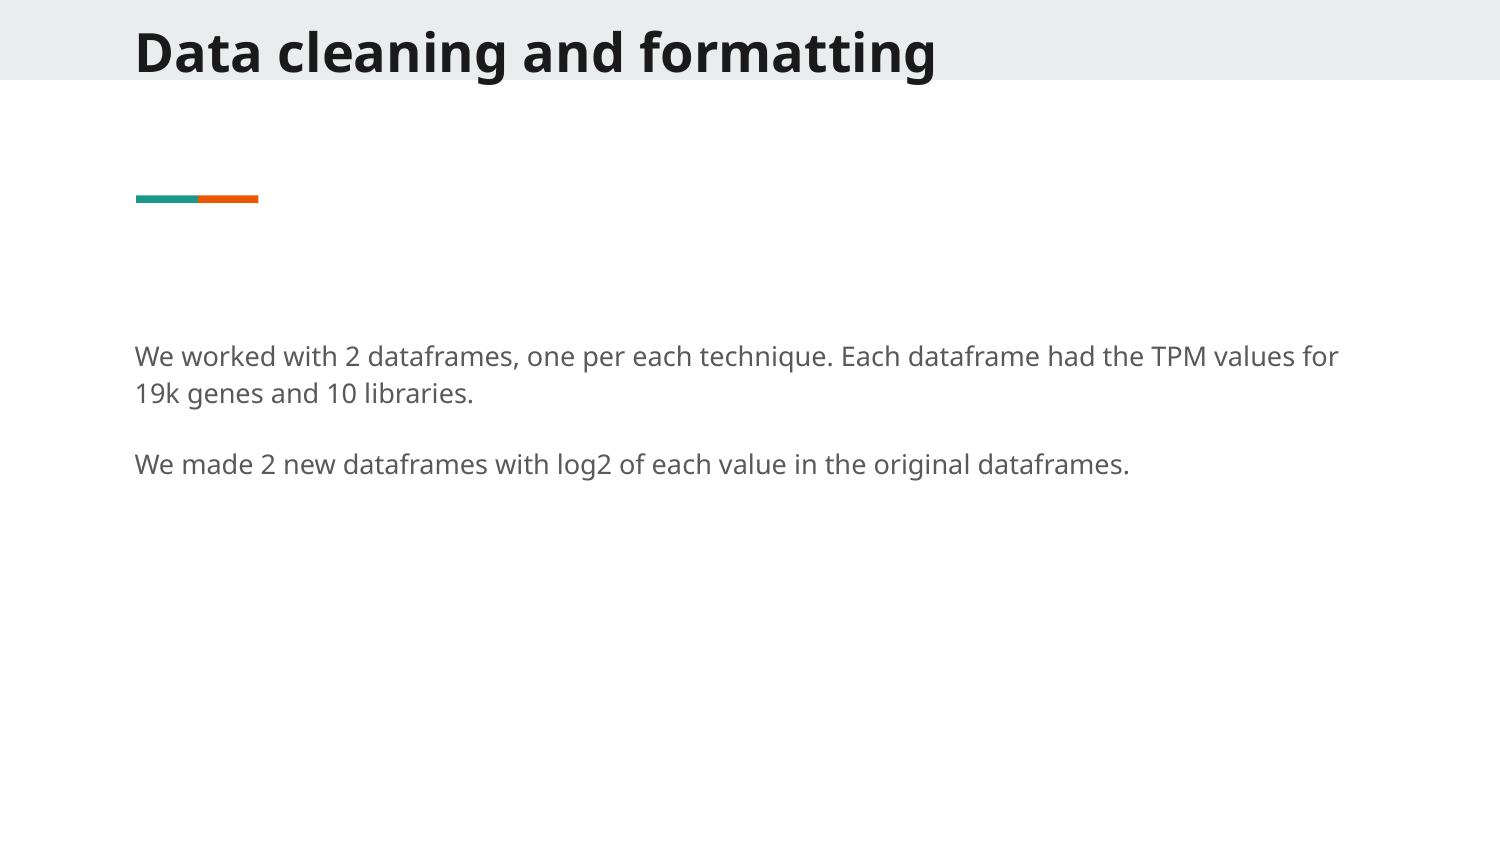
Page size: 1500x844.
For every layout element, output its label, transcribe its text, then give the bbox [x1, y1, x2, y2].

list We worked with 2 dataframes, one per each technique. Each dataframe had the TPM values for 19k genes and 10 libraries. We made 2 new dataframes with log2 of each value in the original dataframes. [119, 253, 1381, 625]
title Data cleaning and formatting [119, 3, 1381, 92]
